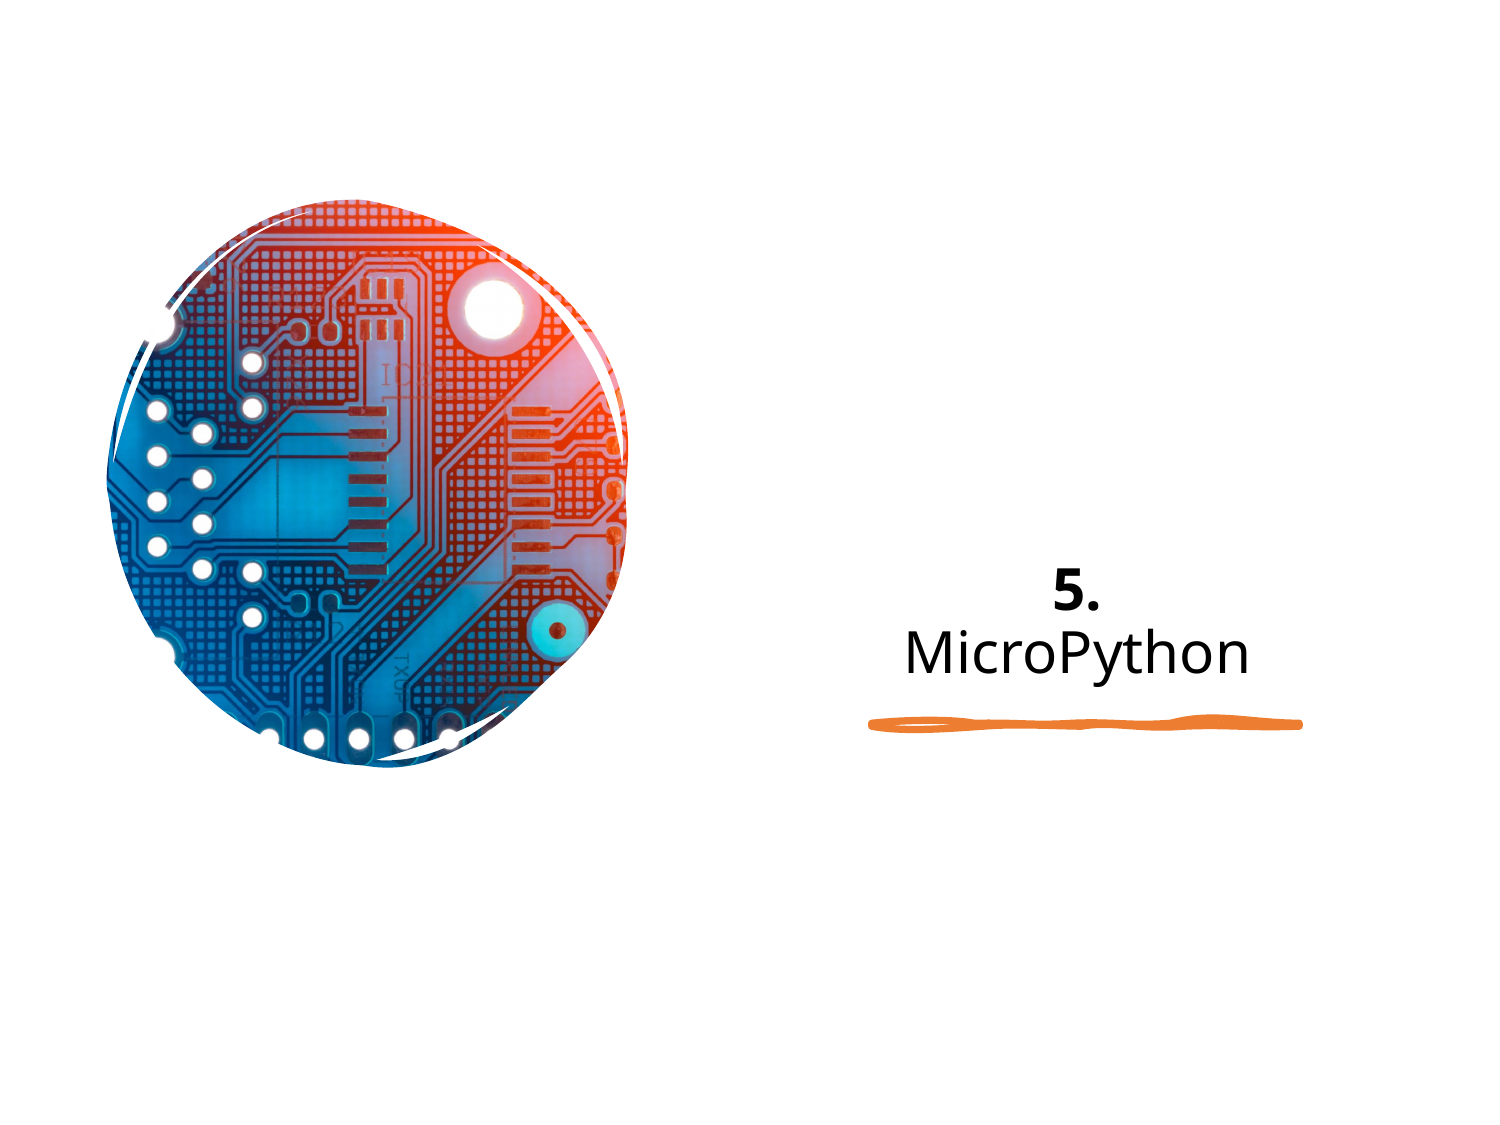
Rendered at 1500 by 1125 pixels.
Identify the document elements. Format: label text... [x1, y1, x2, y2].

text_box [0, 0, 1500, 1125]
title 5. MicroPython [690, 393, 1480, 694]
